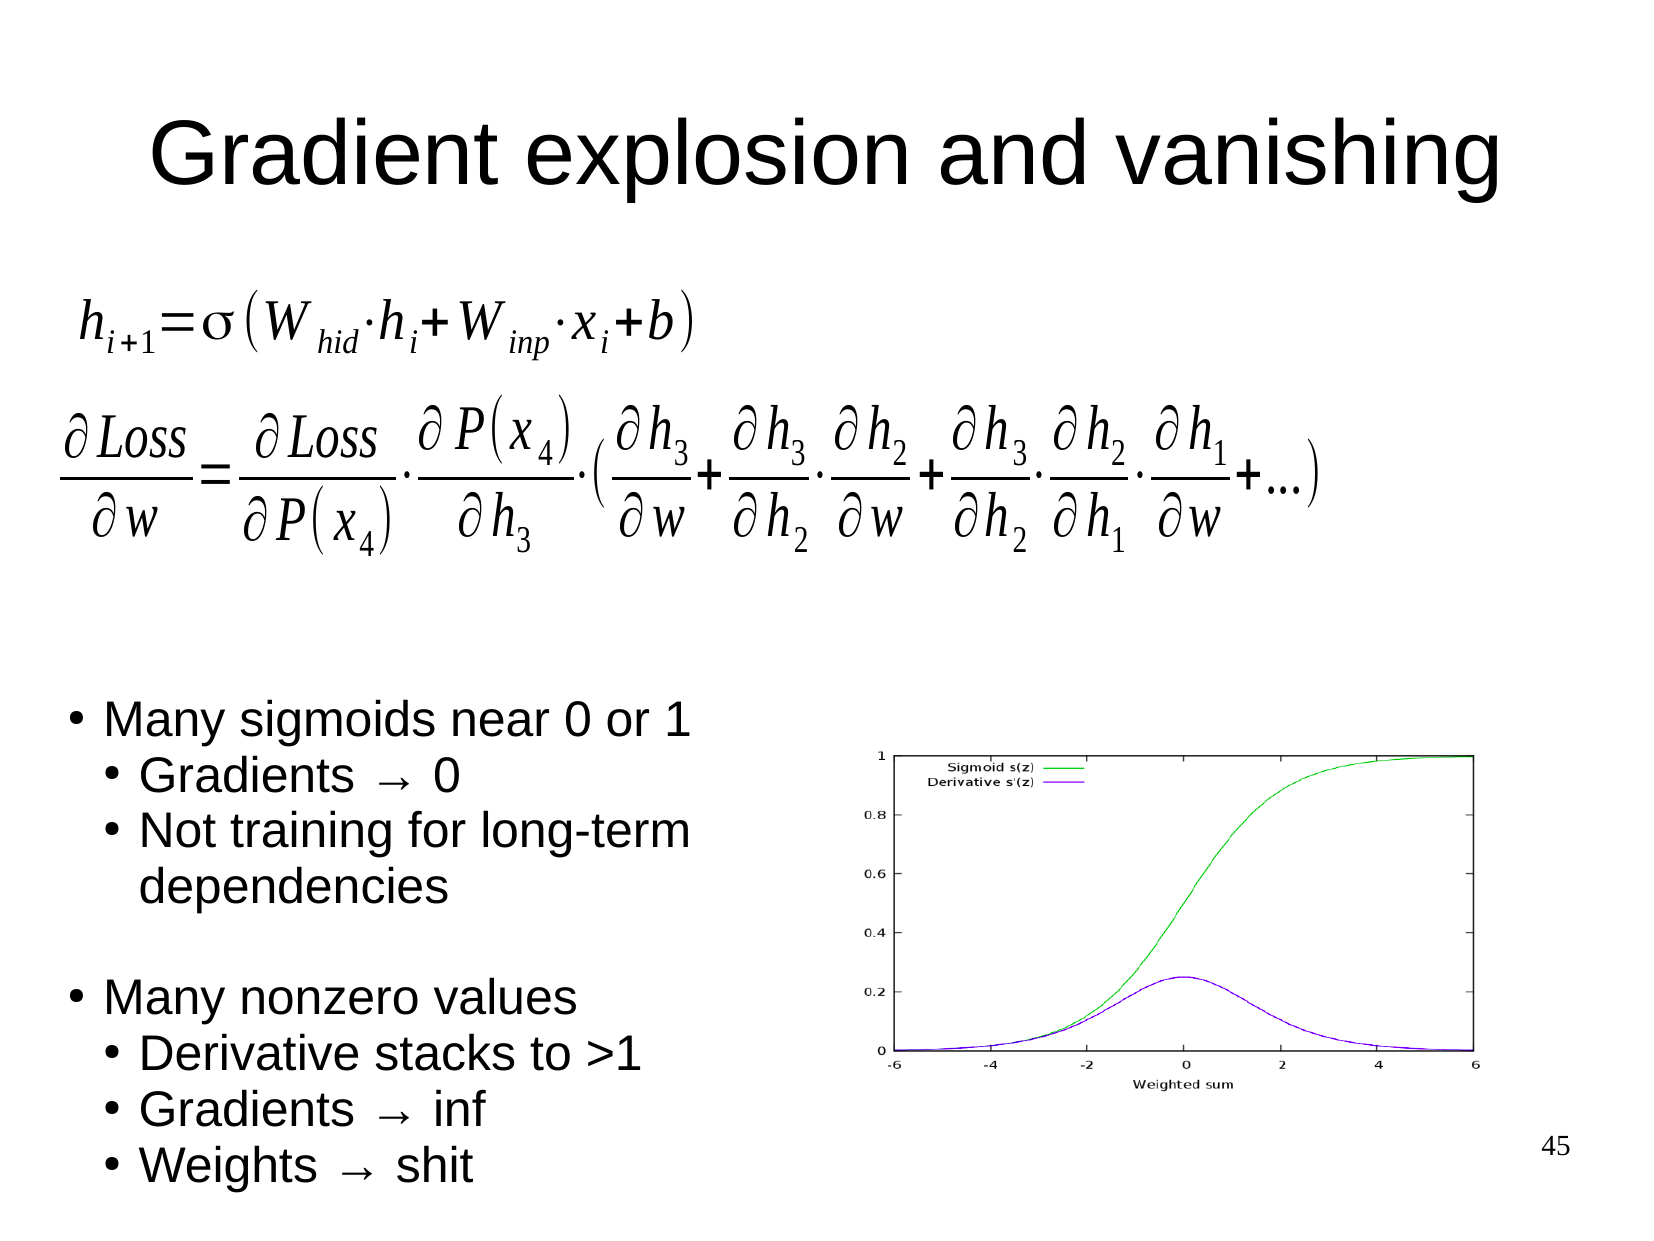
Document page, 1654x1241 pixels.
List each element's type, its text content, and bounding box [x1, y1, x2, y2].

chart [45, 389, 1334, 564]
chart [65, 285, 711, 361]
text_box Many sigmoids near 0 or 1 Gradients → 0 Not training for long-term dependencies Many nonzero values Derivative stacks to >1 Gradients → inf Weights → shit [52, 683, 760, 1241]
picture [835, 742, 1498, 1092]
title Gradient explosion and vanishing [82, 49, 1571, 257]
